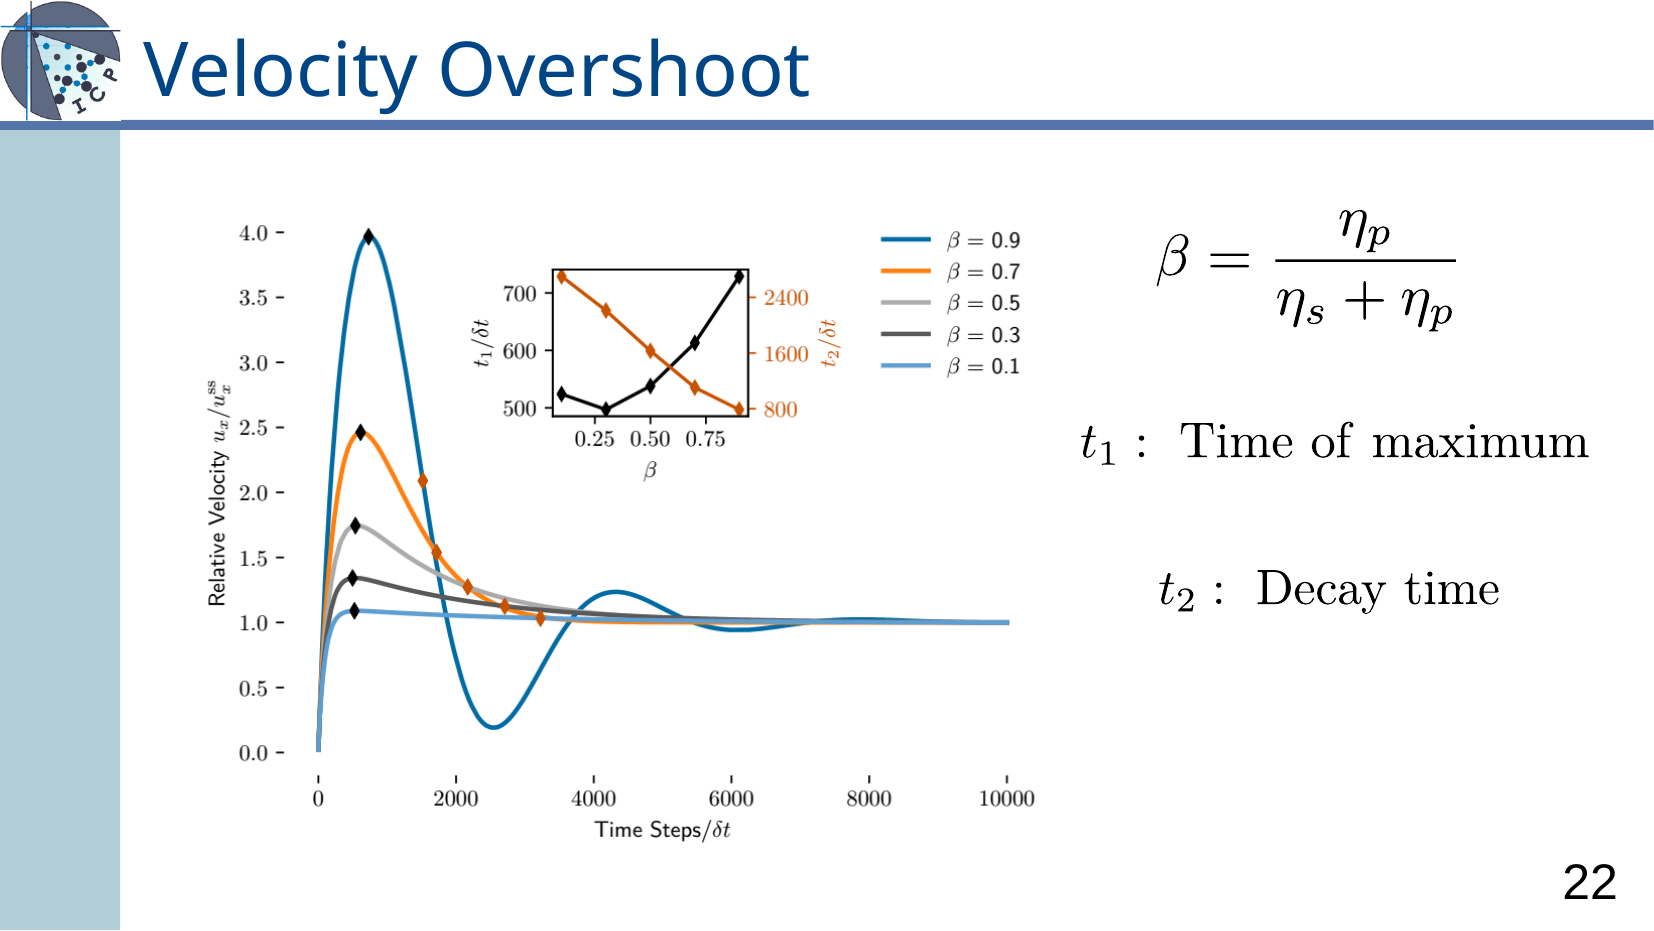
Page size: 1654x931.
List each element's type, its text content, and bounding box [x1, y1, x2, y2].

picture [0, 0, 121, 121]
title Velocity Overshoot [135, 0, 1636, 121]
text_box [1155, 209, 1456, 332]
text_box [1158, 569, 1501, 615]
text_box [1081, 421, 1591, 465]
picture [185, 170, 1081, 858]
